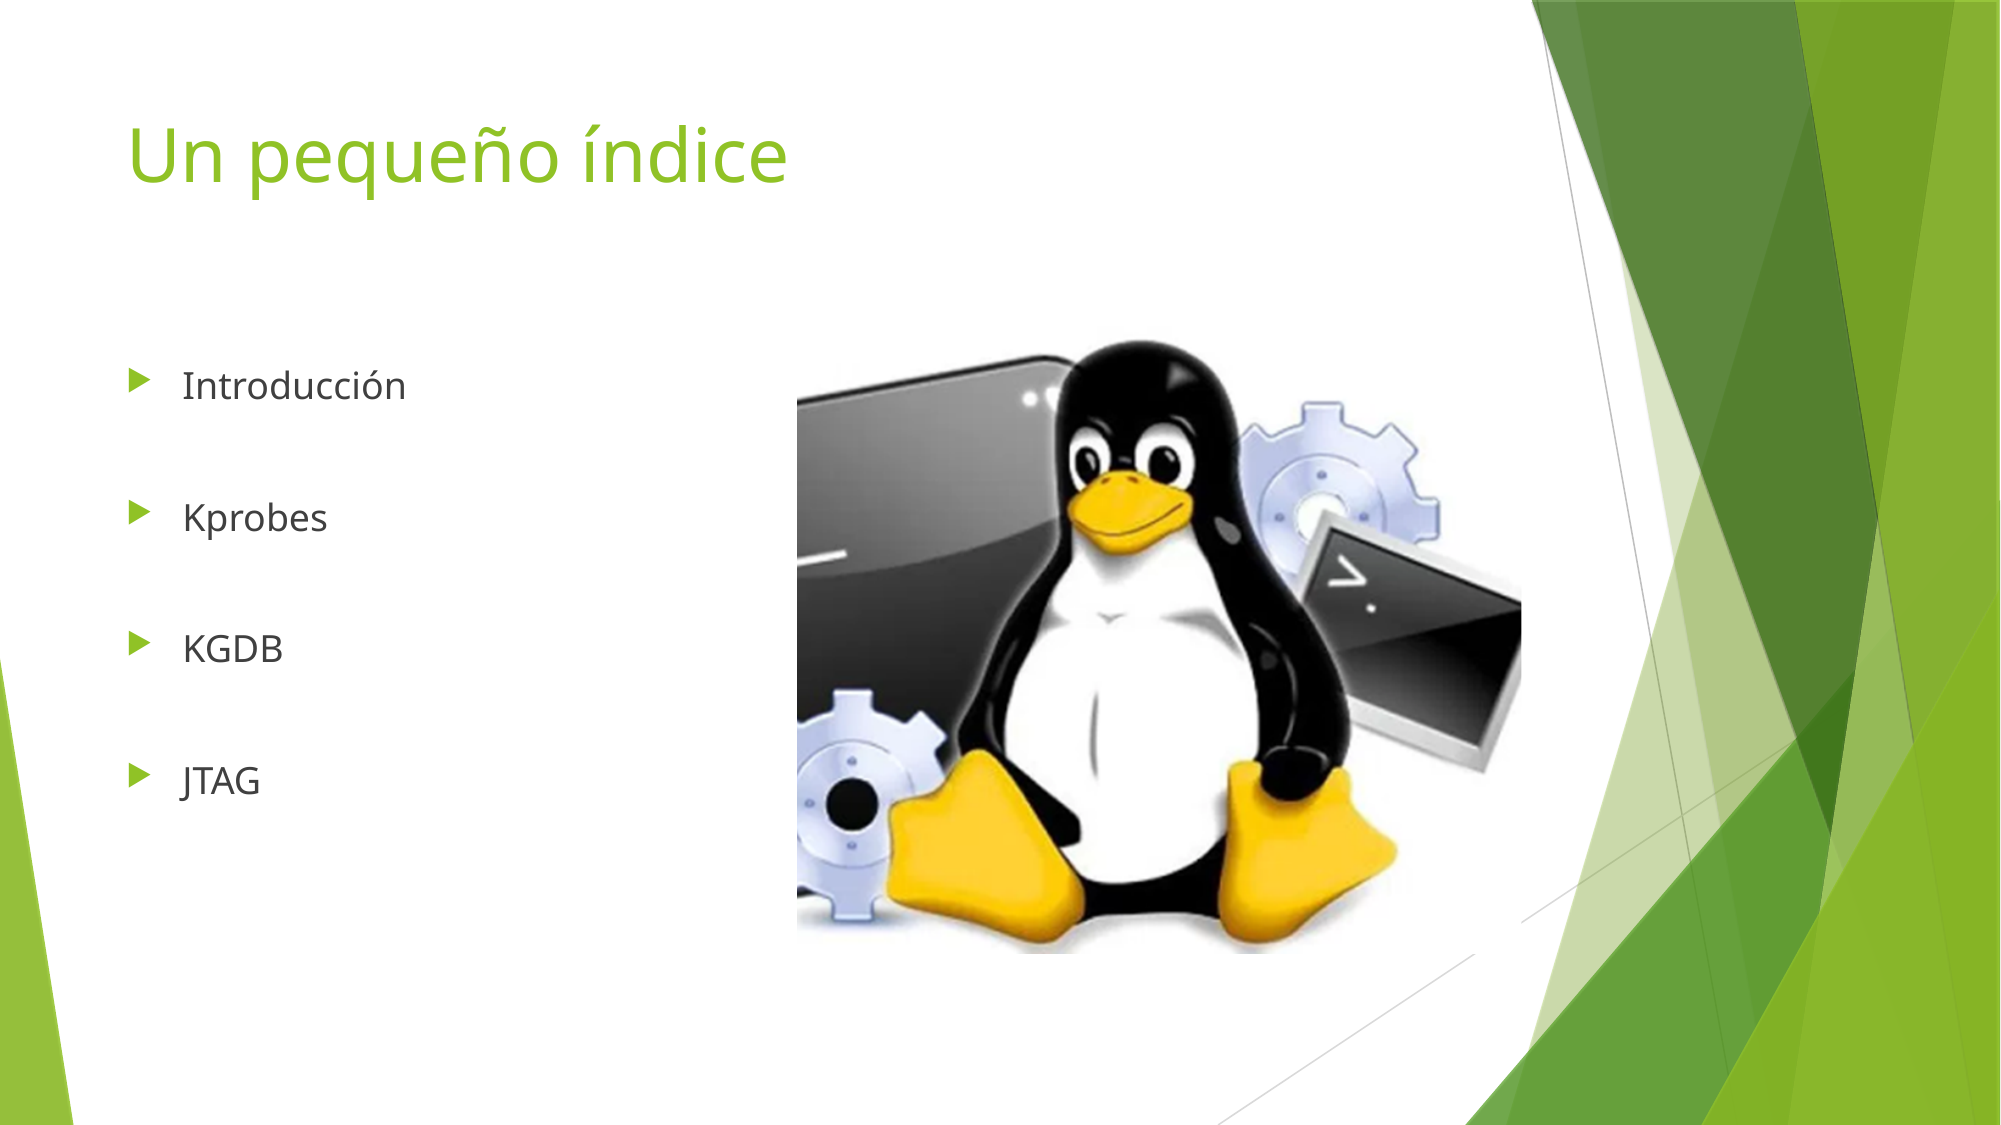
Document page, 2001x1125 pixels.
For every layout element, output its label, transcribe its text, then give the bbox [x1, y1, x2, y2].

list Introducción Kprobes KGDB JTAG [111, 354, 761, 992]
picture [797, 317, 1522, 954]
title Un pequeño índice [111, 99, 1522, 317]
